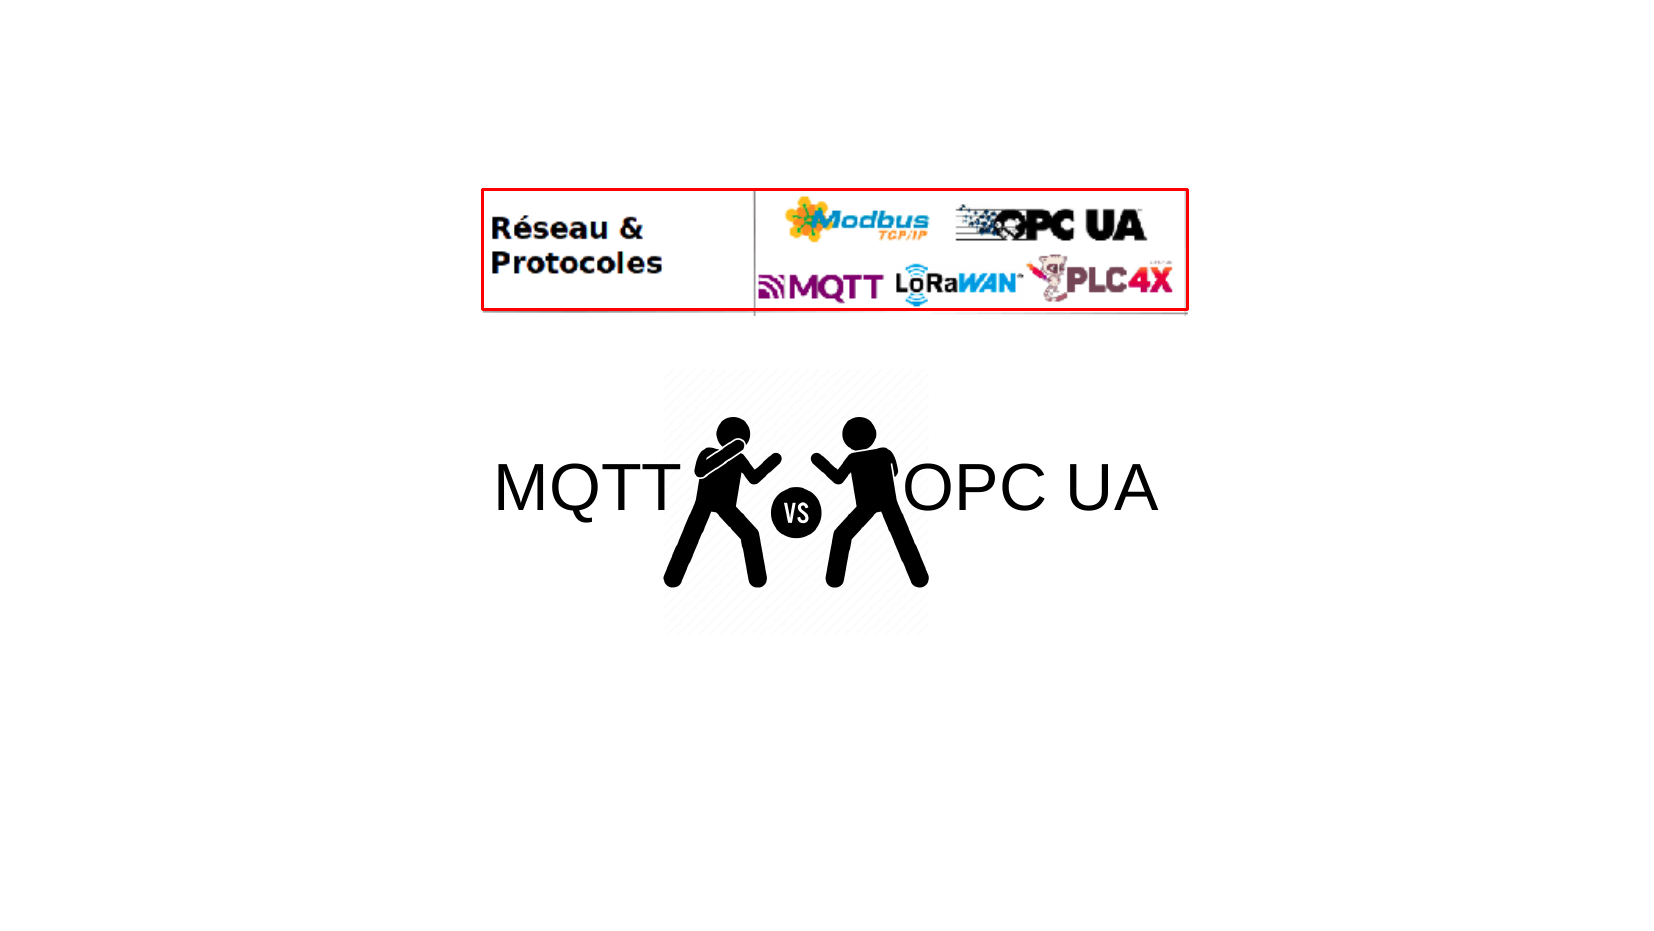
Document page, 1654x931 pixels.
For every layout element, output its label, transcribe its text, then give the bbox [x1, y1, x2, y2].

subtitle MQTT OPC UA [82, 217, 1571, 758]
picture [663, 369, 929, 635]
picture [466, 189, 1188, 316]
picture [484, 191, 1186, 308]
